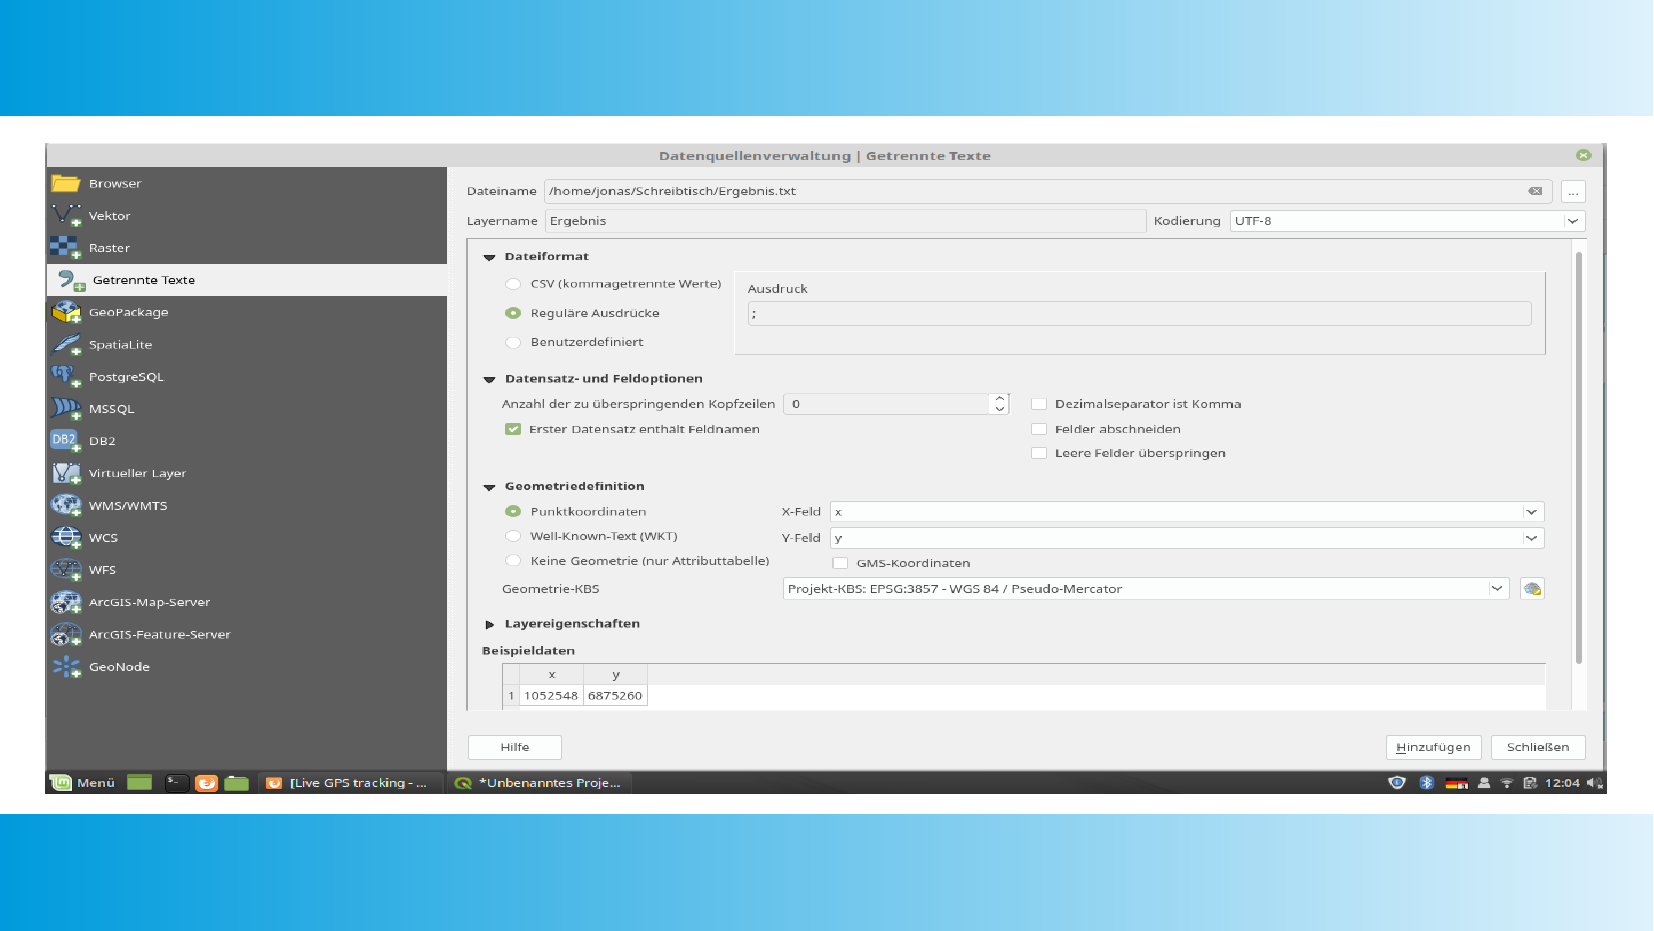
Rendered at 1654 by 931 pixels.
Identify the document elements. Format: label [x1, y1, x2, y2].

picture [45, 143, 1607, 794]
